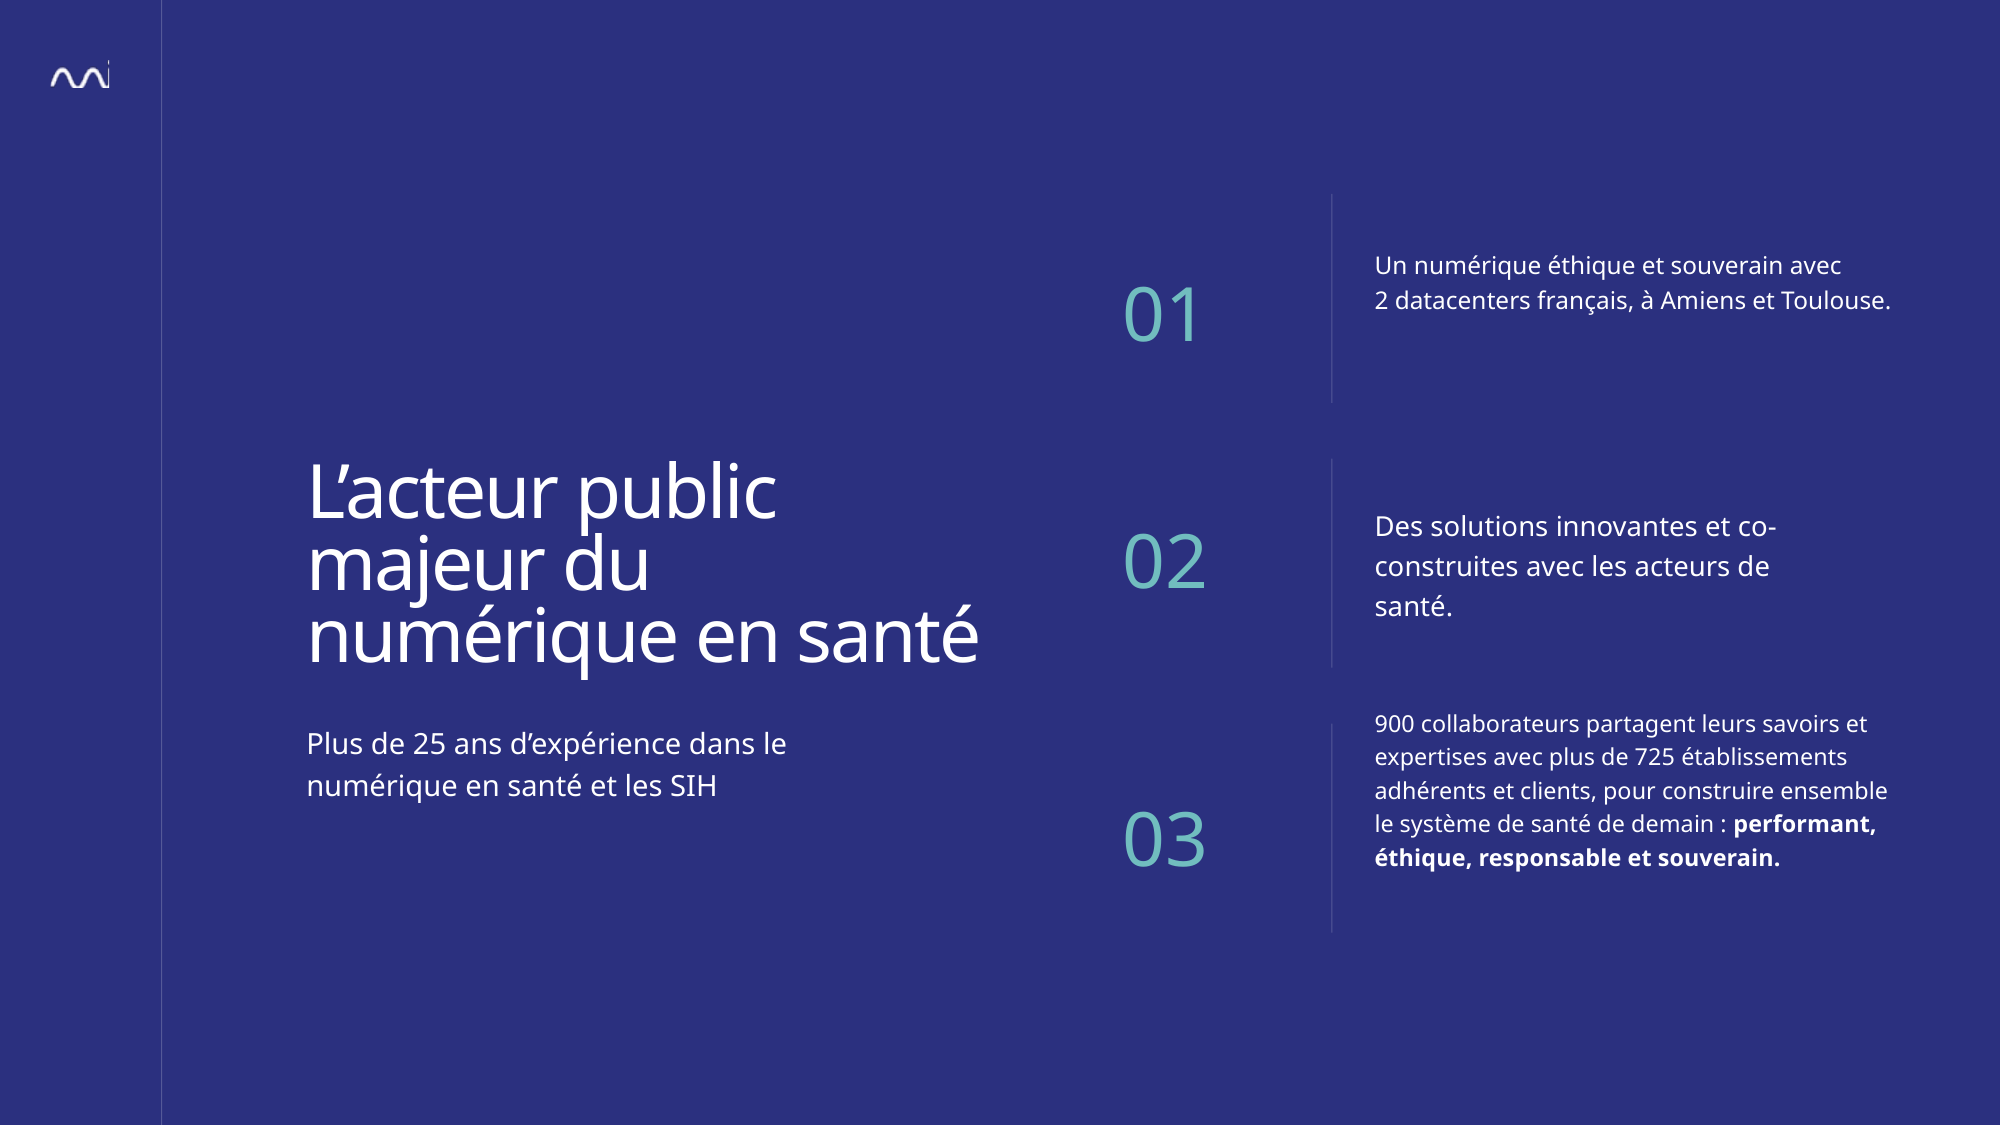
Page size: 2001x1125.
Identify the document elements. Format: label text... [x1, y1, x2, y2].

list 01 [1098, 258, 1234, 372]
list 02 [1098, 506, 1234, 619]
list 03 [1098, 783, 1234, 896]
title L’acteur public majeur du numérique en santé [306, 429, 1000, 696]
list Des solutions innovantes et co-construites avec les acteurs de santé. [1374, 495, 1838, 630]
list 900 collaborateurs partagent leurs savoirs et expertises avec plus de 725 établissements adhérents et clients, pour construire ensemble le système de santé de demain : performant, éthique, responsable et souverain. [1374, 695, 1912, 882]
list Un numérique éthique et souverain avec 2 datacenters français, à Amiens et Toulouse. [1374, 236, 1912, 372]
list Plus de 25 ans d’expérience dans le numérique en santé et les SIH [306, 710, 861, 1021]
